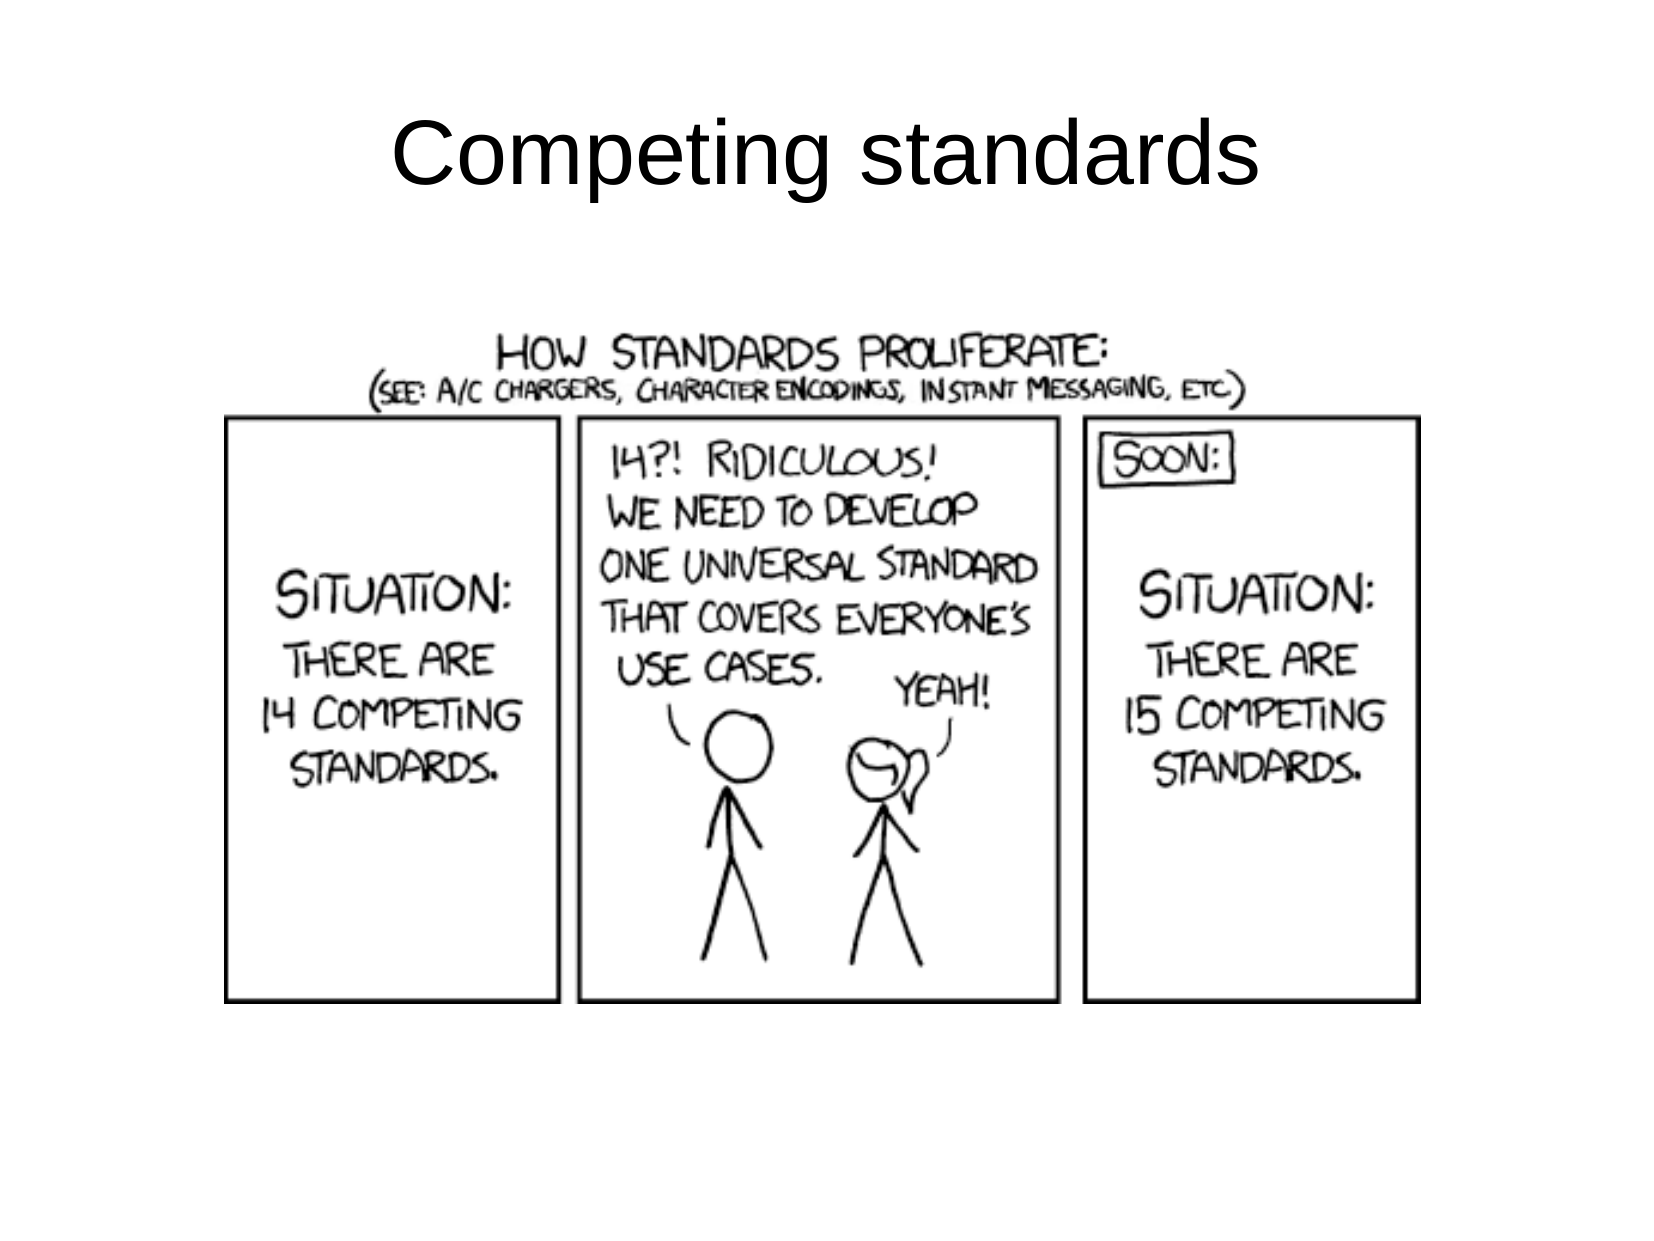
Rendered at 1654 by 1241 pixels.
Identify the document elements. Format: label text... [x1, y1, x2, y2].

picture [224, 327, 1421, 1004]
title Competing standards [82, 49, 1571, 257]
